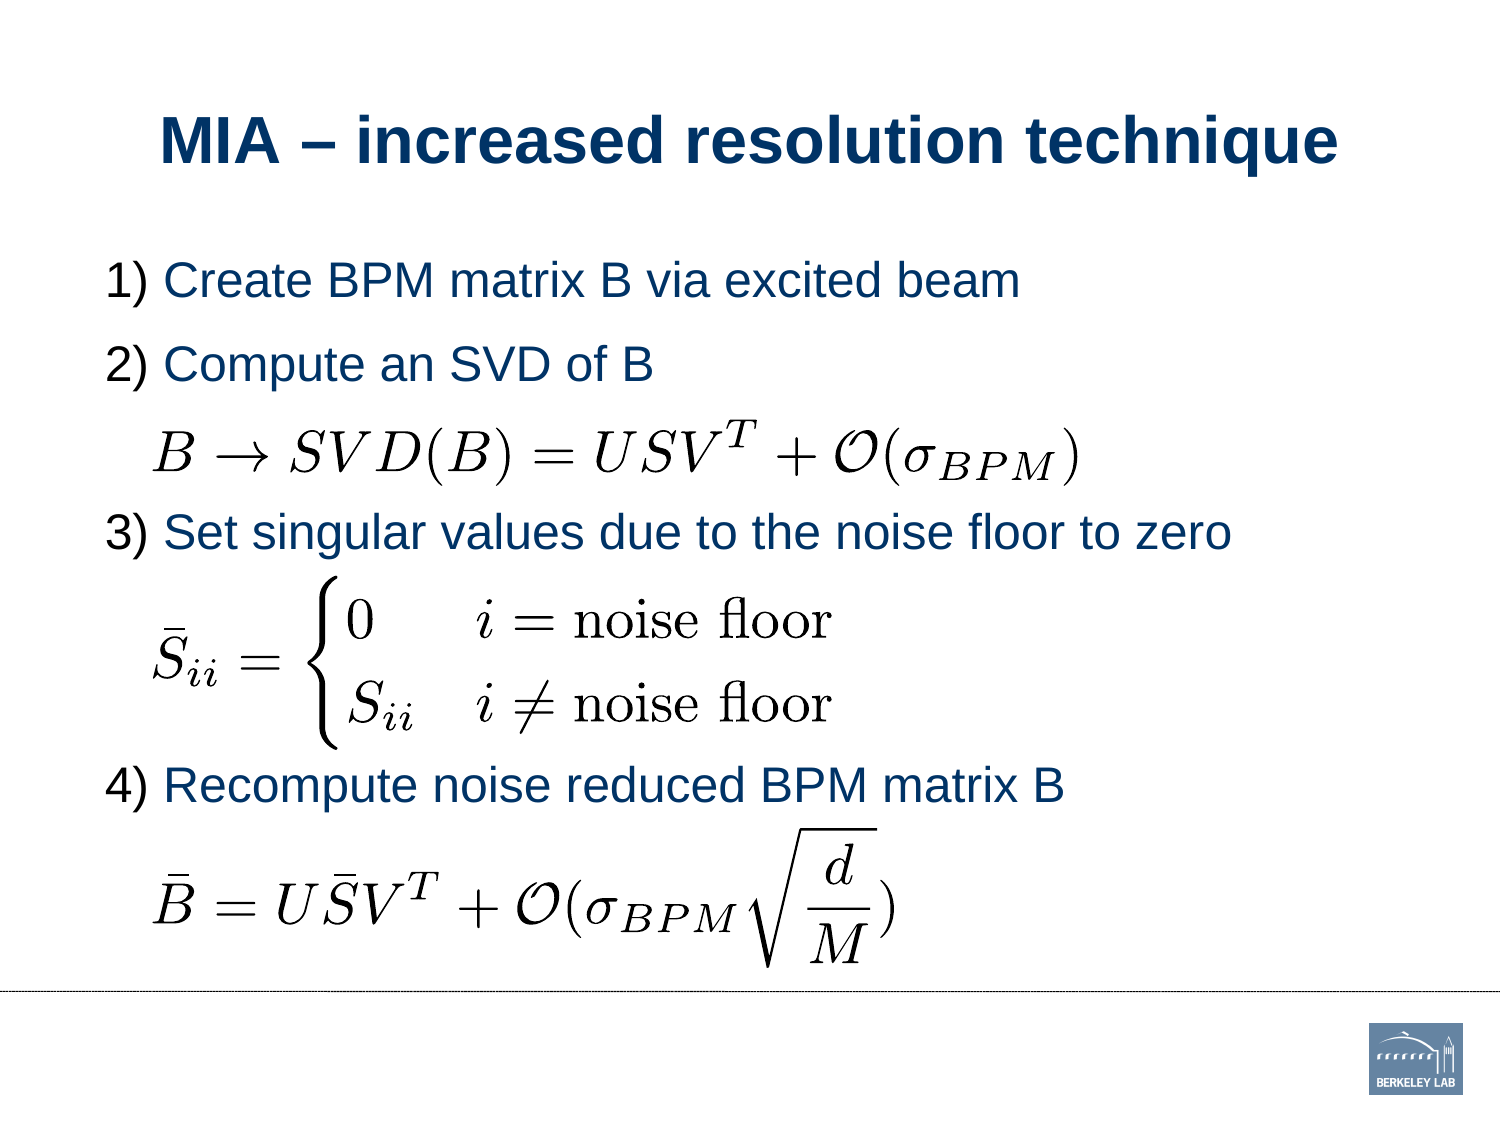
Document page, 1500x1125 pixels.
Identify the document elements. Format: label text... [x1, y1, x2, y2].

text_box [150, 828, 900, 968]
text_box [150, 575, 834, 751]
text_box Create BPM matrix B via excited beam Compute an SVD of B Set singular values due to the noise floor to zero Recompute noise reduced BPM matrix B [90, 239, 1441, 821]
title MIA – increased resolution technique [111, 42, 1389, 231]
picture [1369, 1023, 1463, 1095]
text_box [150, 419, 1084, 486]
